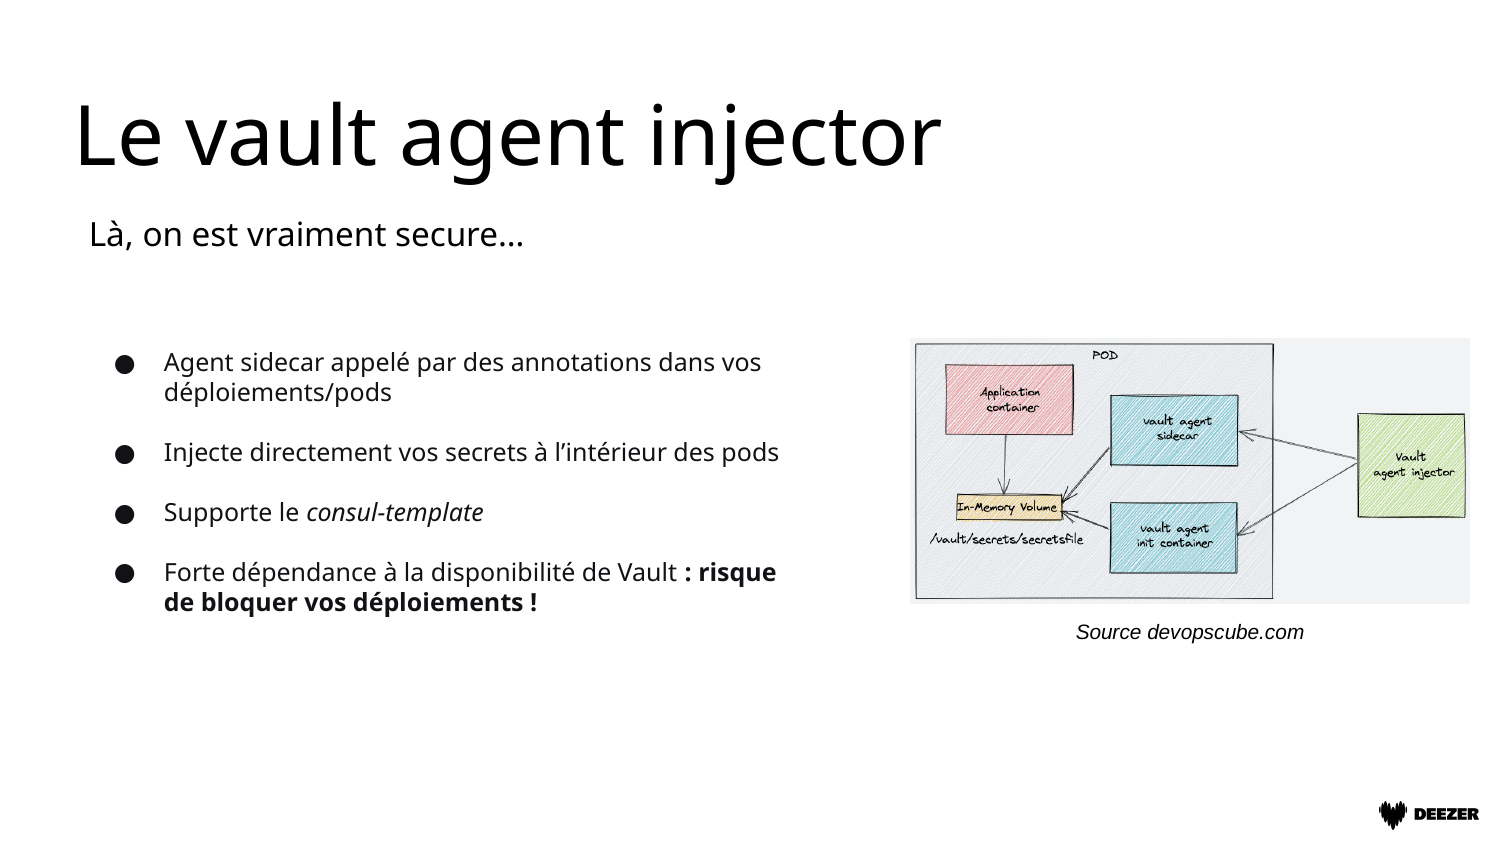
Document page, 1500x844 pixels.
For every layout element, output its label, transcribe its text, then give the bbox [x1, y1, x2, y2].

subtitle Là, on est vraiment secure… [73, 204, 906, 339]
text_box Source devopscube.com [1009, 604, 1371, 656]
title Le vault agent injector [73, 97, 1427, 273]
list Agent sidecar appelé par des annotations dans vos déploiements/pods Injecte directement vos secrets à l’intérieur des pods Supporte le consul-template Forte dépendance à la disponibilité de Vault : risque de bloquer vos déploiements ! [73, 331, 820, 740]
picture [1379, 801, 1479, 830]
picture [910, 338, 1470, 604]
